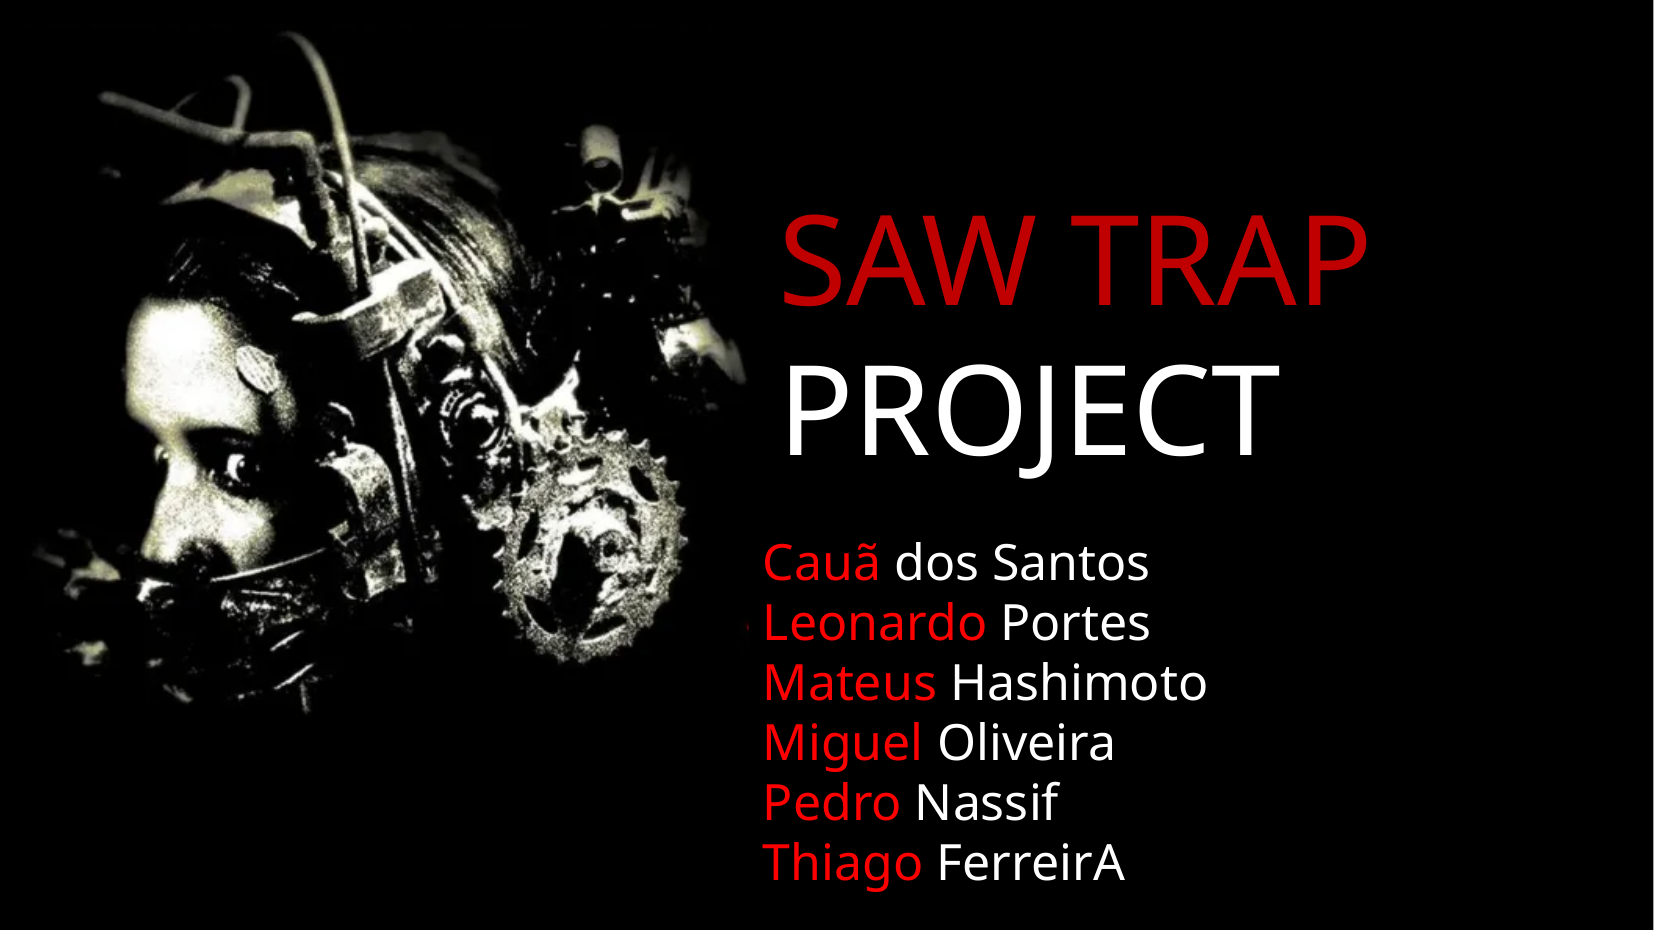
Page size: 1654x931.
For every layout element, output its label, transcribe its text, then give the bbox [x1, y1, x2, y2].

text_box Cauã dos Santos Leonardo Portes Mateus Hashimoto Miguel Oliveira Pedro Nassif Thiago FerreirA [748, 523, 1575, 899]
text_box SAW TRAP PROJECT [763, 173, 1591, 488]
picture [15, 24, 749, 725]
